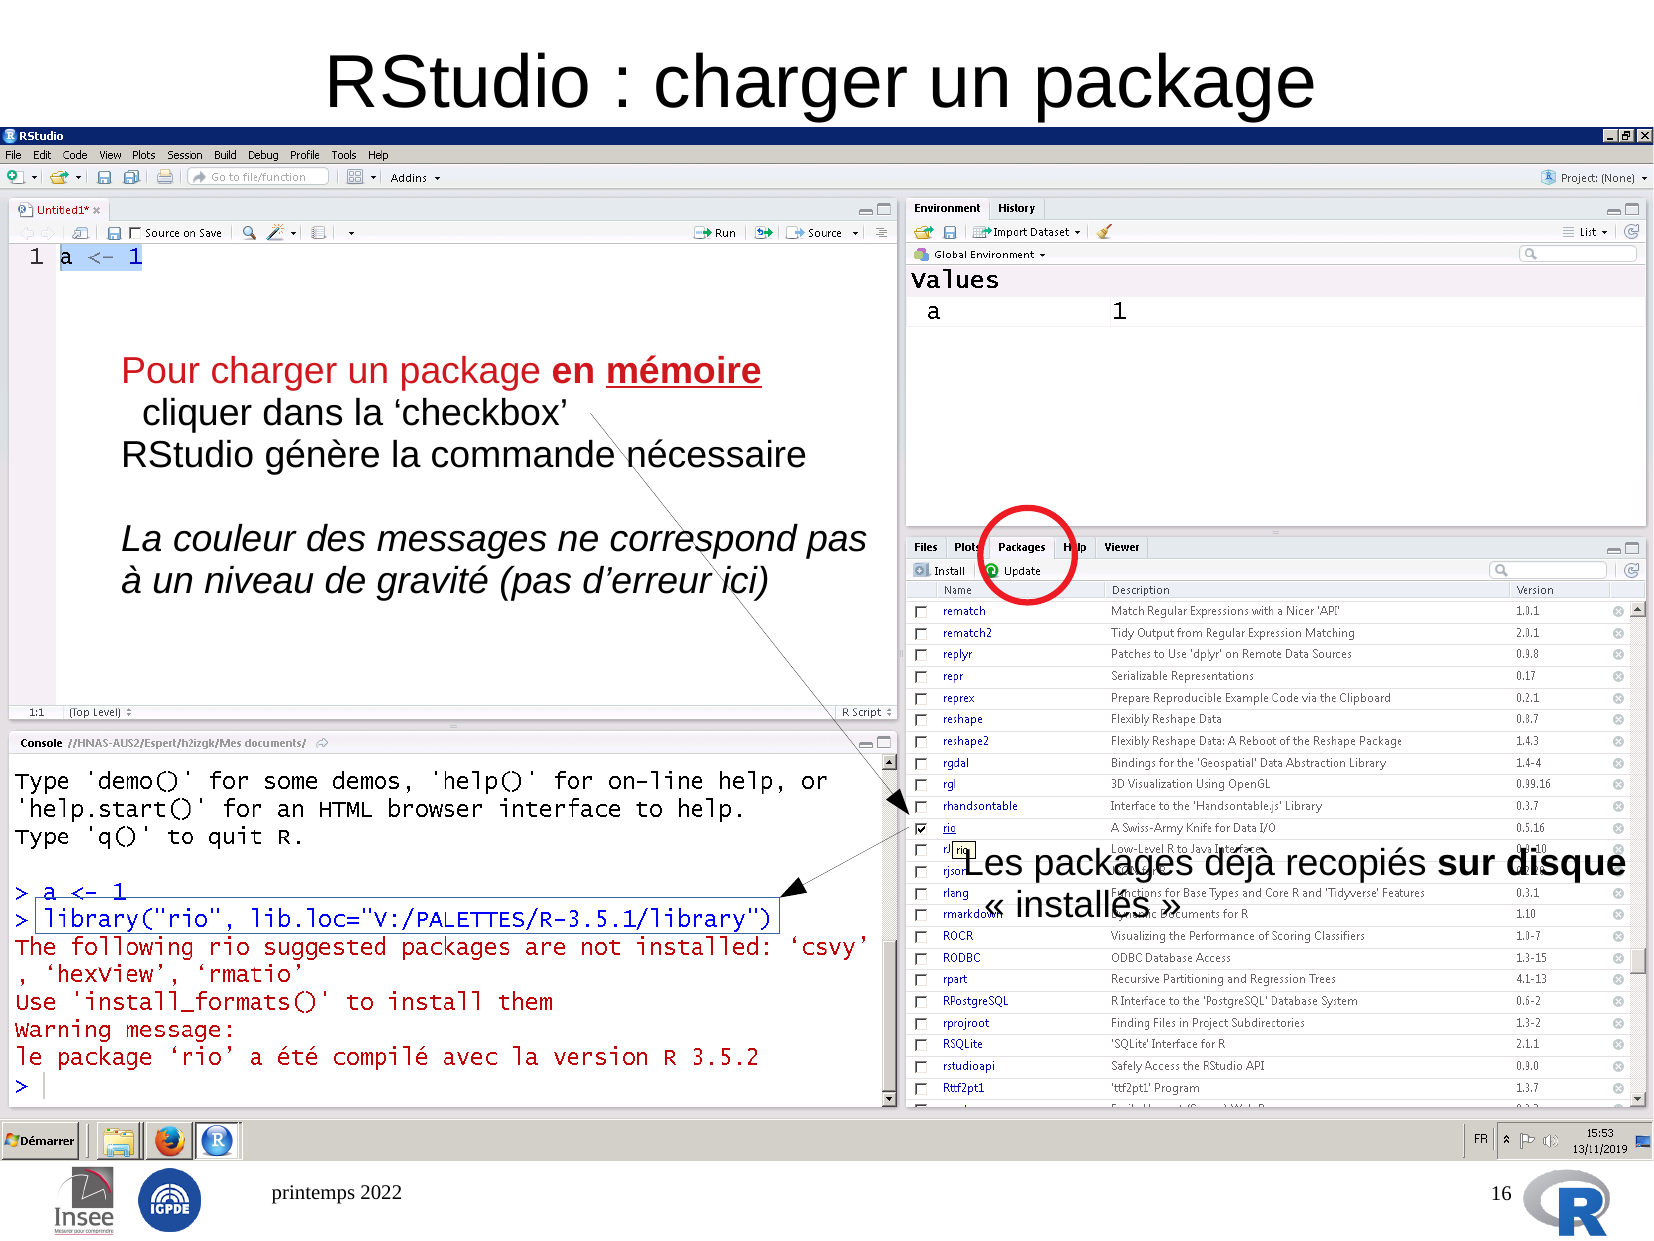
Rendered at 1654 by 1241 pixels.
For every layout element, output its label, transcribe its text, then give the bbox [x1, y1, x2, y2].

title RStudio : charger un package [77, 35, 1566, 128]
text_box Les packages déjà recopiés sur disque « installés » [948, 834, 1642, 934]
picture [138, 1168, 201, 1232]
picture [1523, 1169, 1610, 1236]
text_box Pour charger un package en mémoire cliquer dans la ‘checkbox’ RStudio génère la commande nécessaire La couleur des messages ne correspond pas à un niveau de gravité (pas d’erreur ici) [106, 342, 883, 610]
picture [0, 127, 1654, 1161]
picture [47, 1163, 120, 1236]
